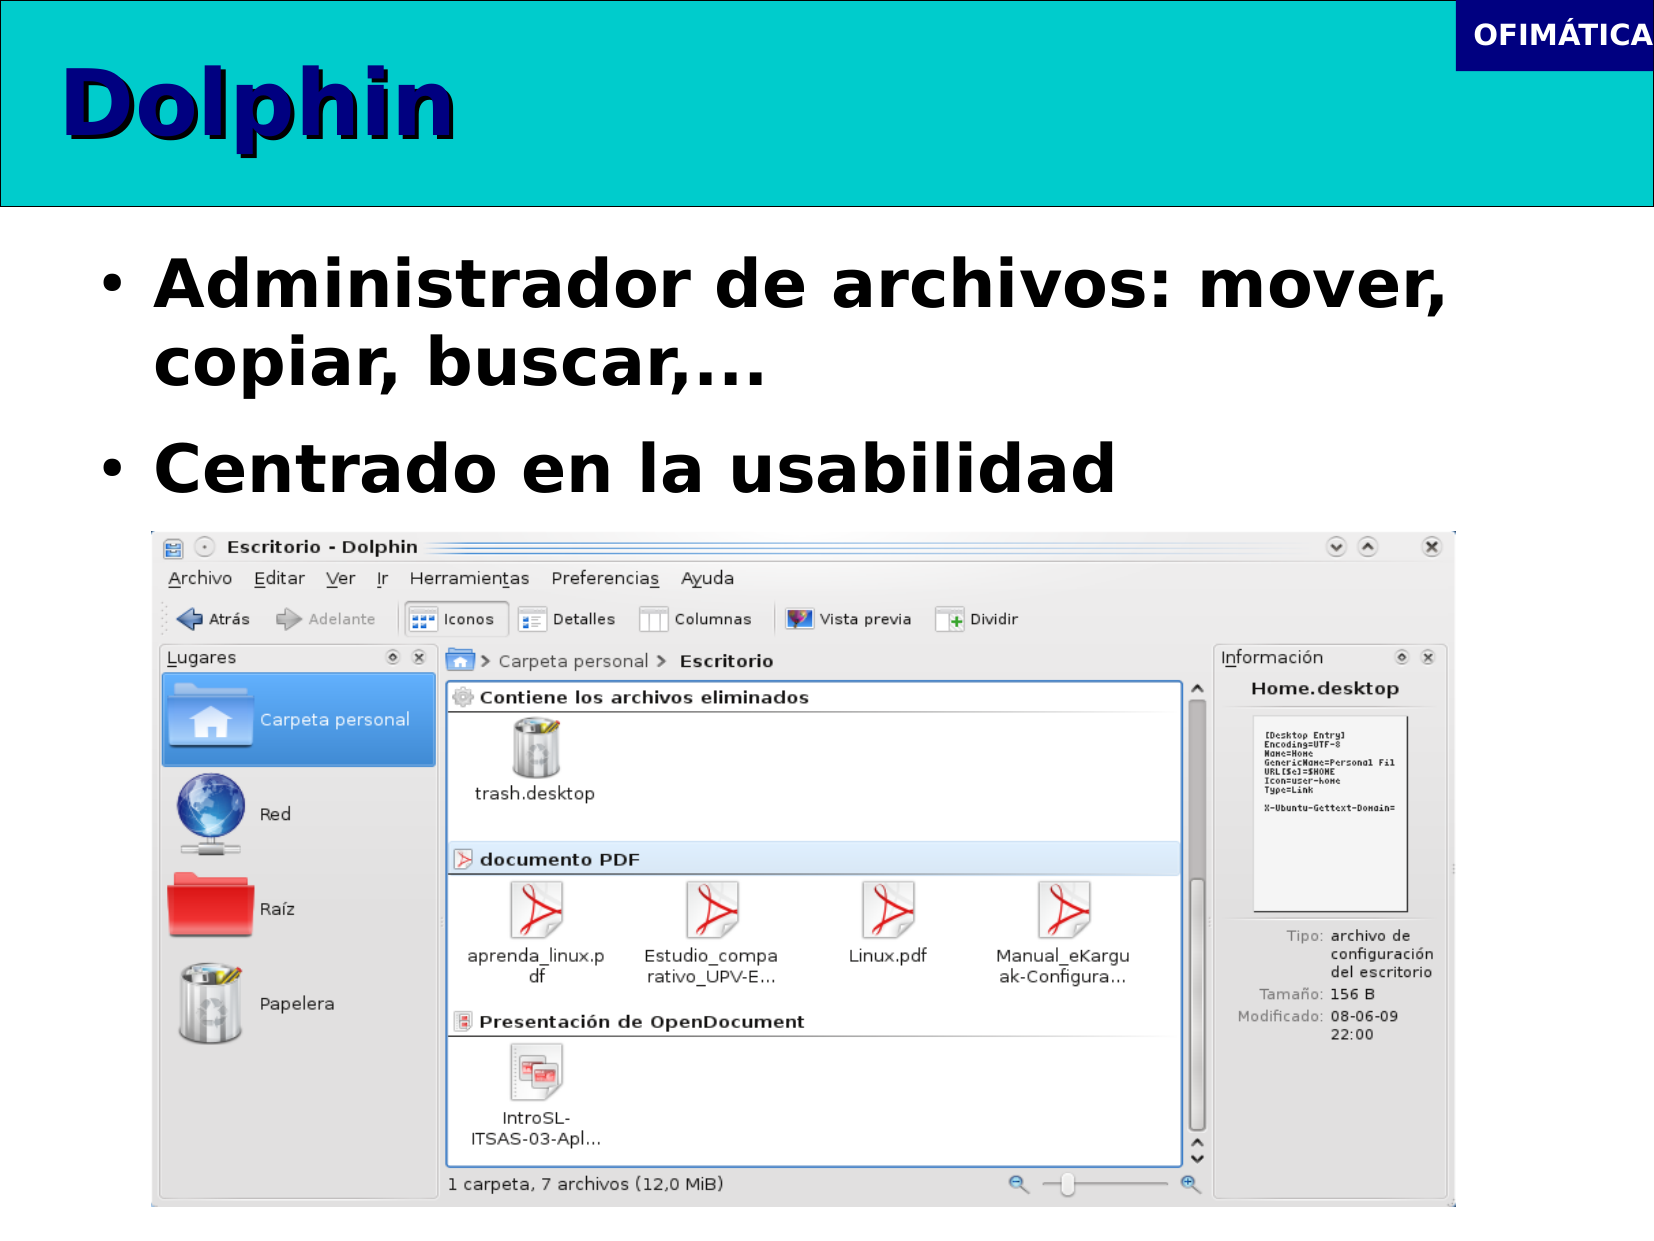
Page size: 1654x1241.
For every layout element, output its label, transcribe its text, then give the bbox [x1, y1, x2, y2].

title Dolphin [59, 22, 1654, 185]
list Administrador de archivos: mover, copiar, buscar,... Centrado en la usabilidad [82, 245, 1571, 1094]
text_box OFIMÁTICA [1455, 0, 1654, 72]
picture [151, 531, 1456, 1207]
